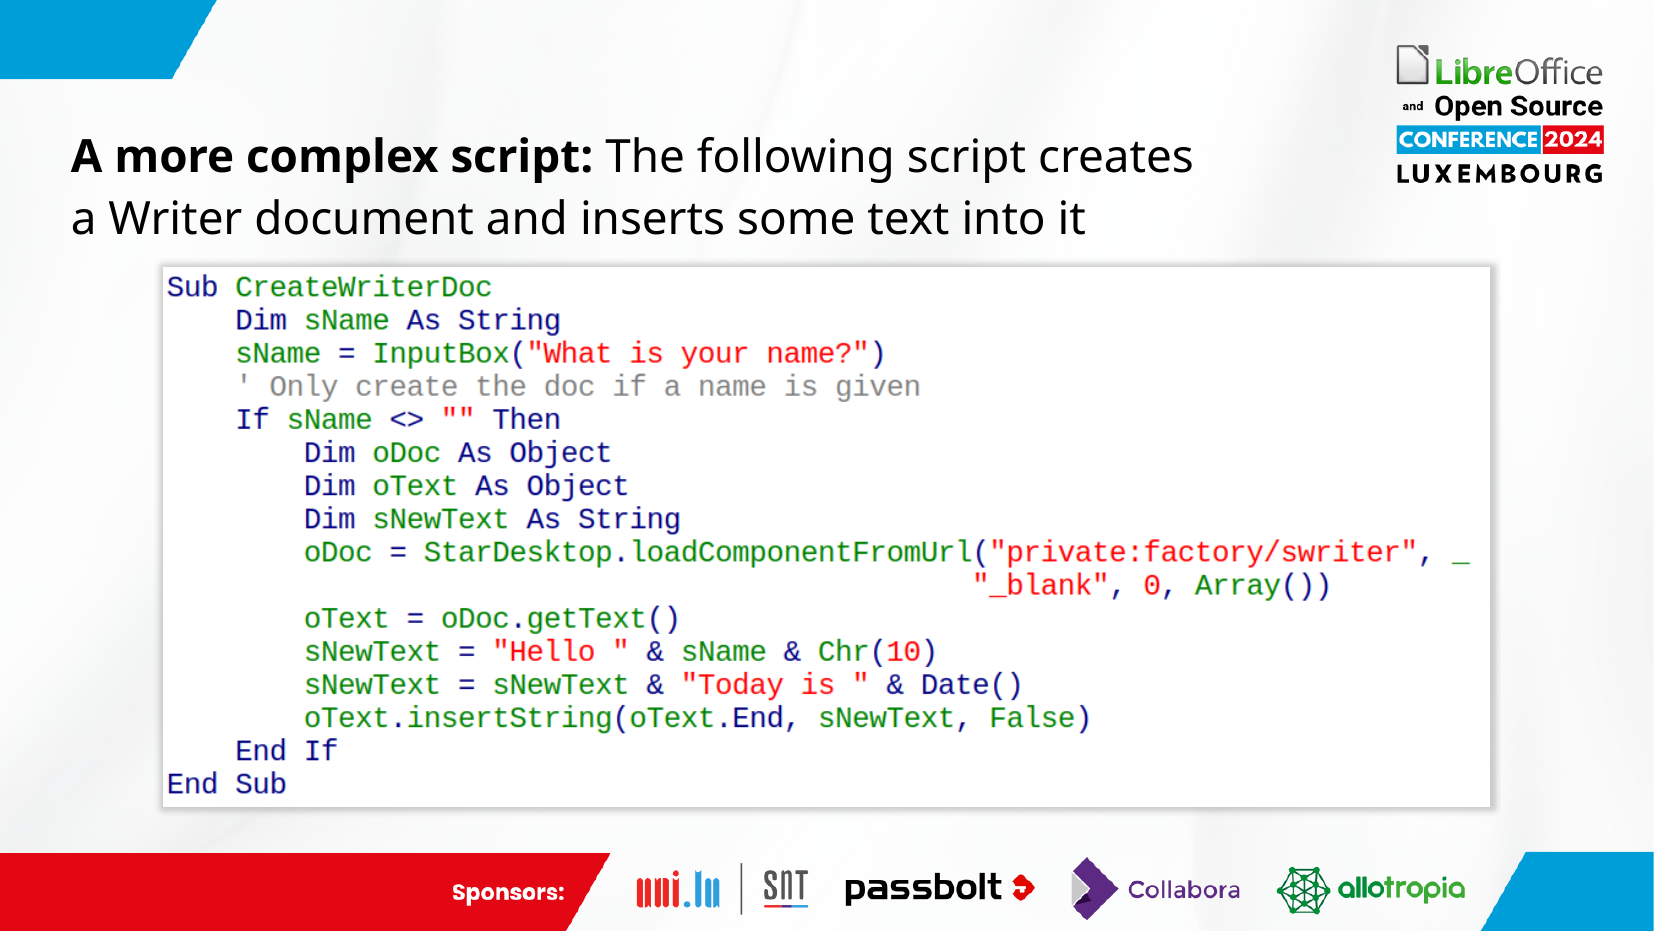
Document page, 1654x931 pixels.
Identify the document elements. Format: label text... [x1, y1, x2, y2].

picture [0, 0, 1654, 931]
list A more complex script: The following script creates a Writer document and inserts some text into it [70, 123, 1213, 803]
